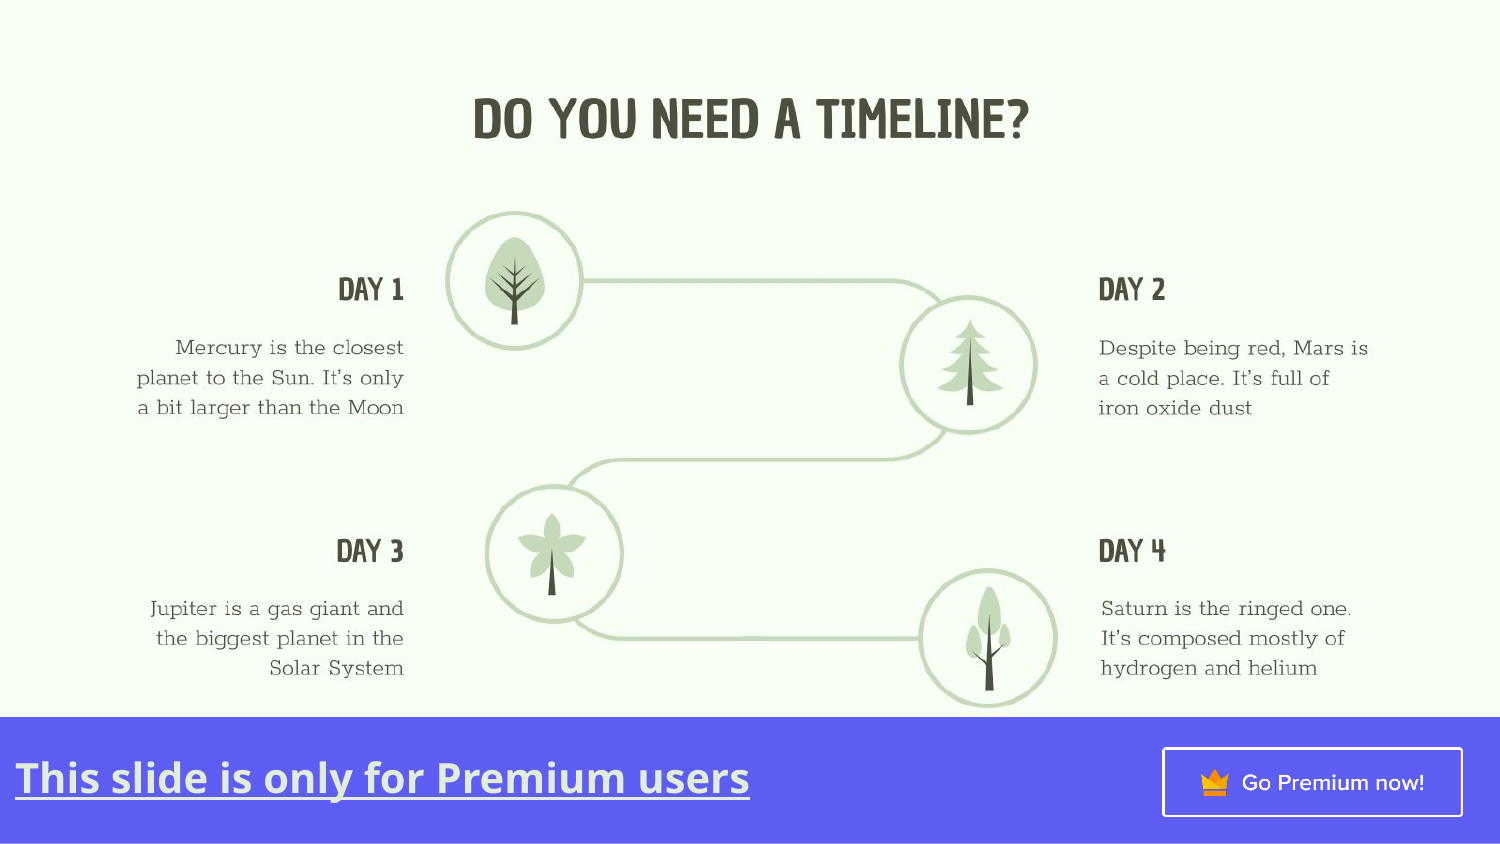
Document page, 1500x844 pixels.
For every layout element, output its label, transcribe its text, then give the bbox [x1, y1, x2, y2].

picture [0, 0, 1500, 717]
picture [1162, 747, 1463, 817]
text_box This slide is only for Premium users [0, 717, 1500, 844]
